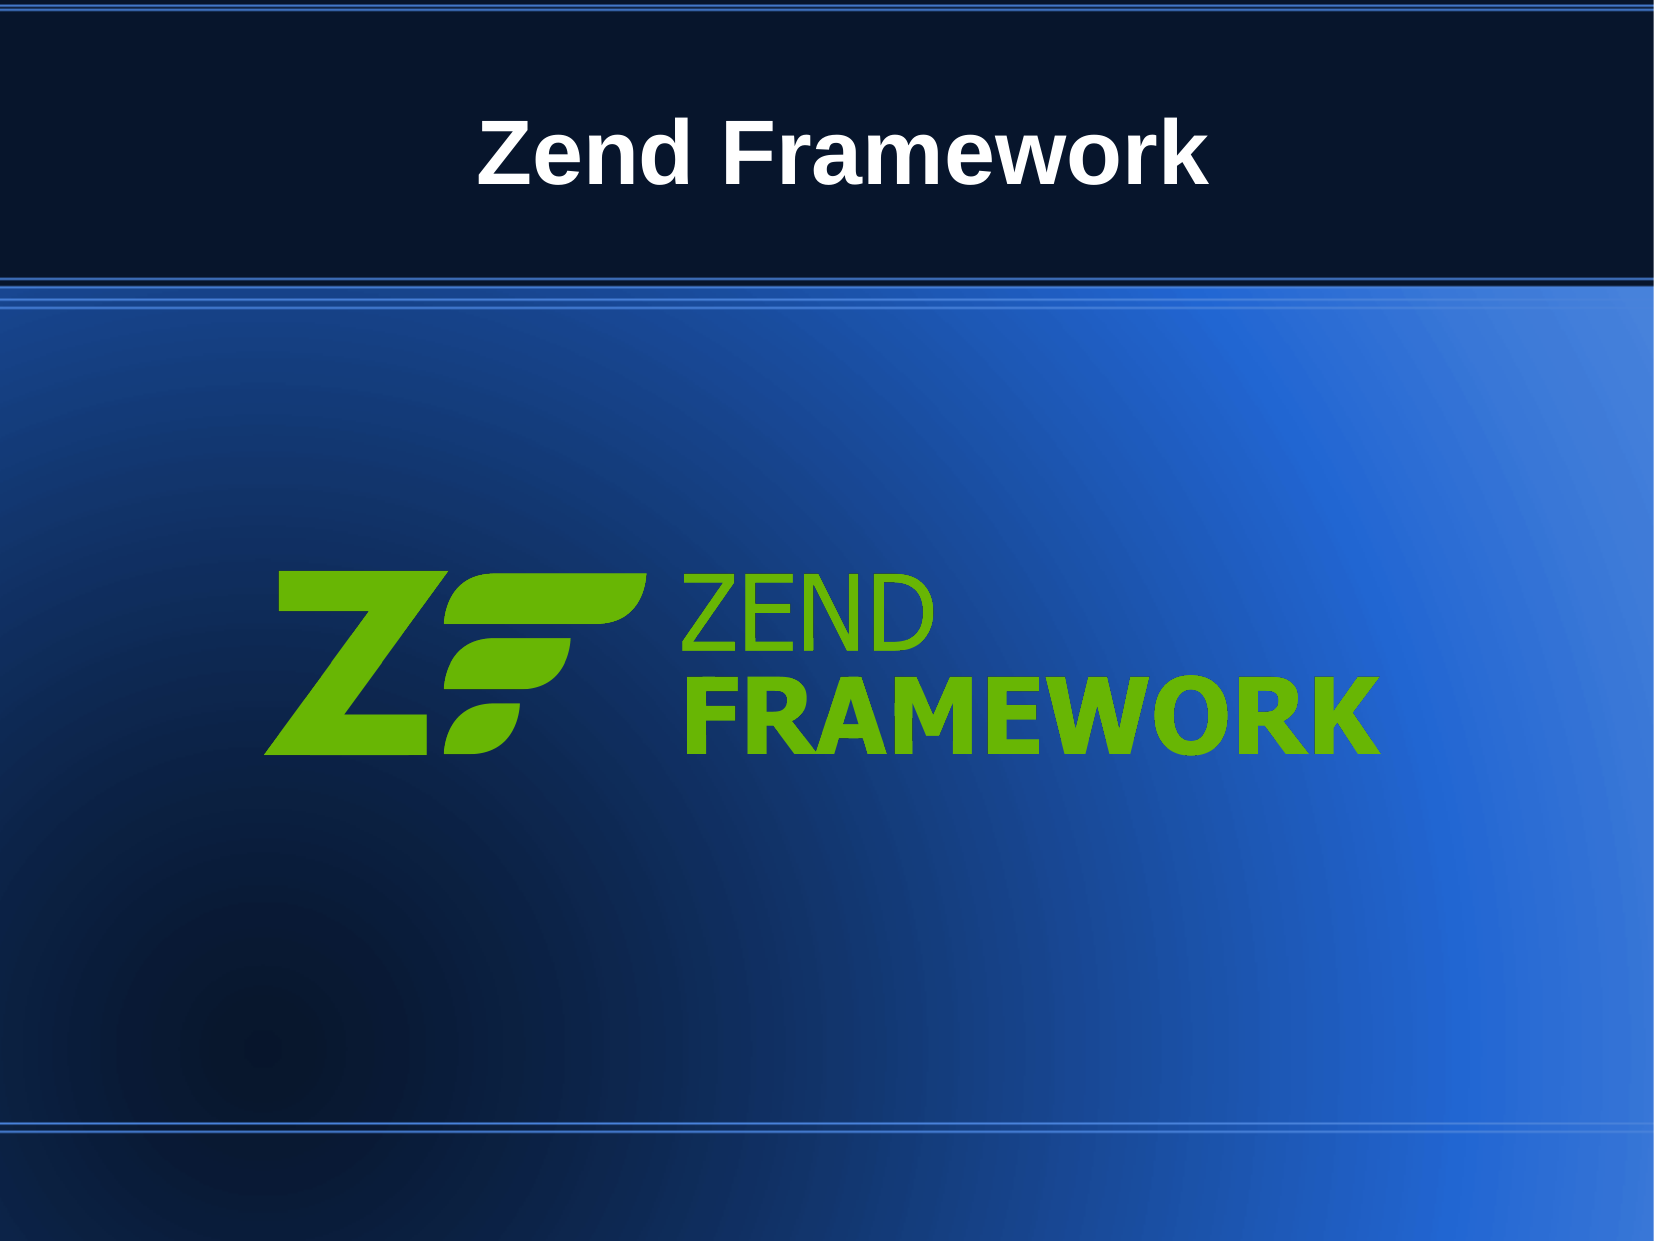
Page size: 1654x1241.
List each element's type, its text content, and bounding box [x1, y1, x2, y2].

picture [0, 0, 1654, 1241]
title Zend Framework [82, 49, 1571, 257]
